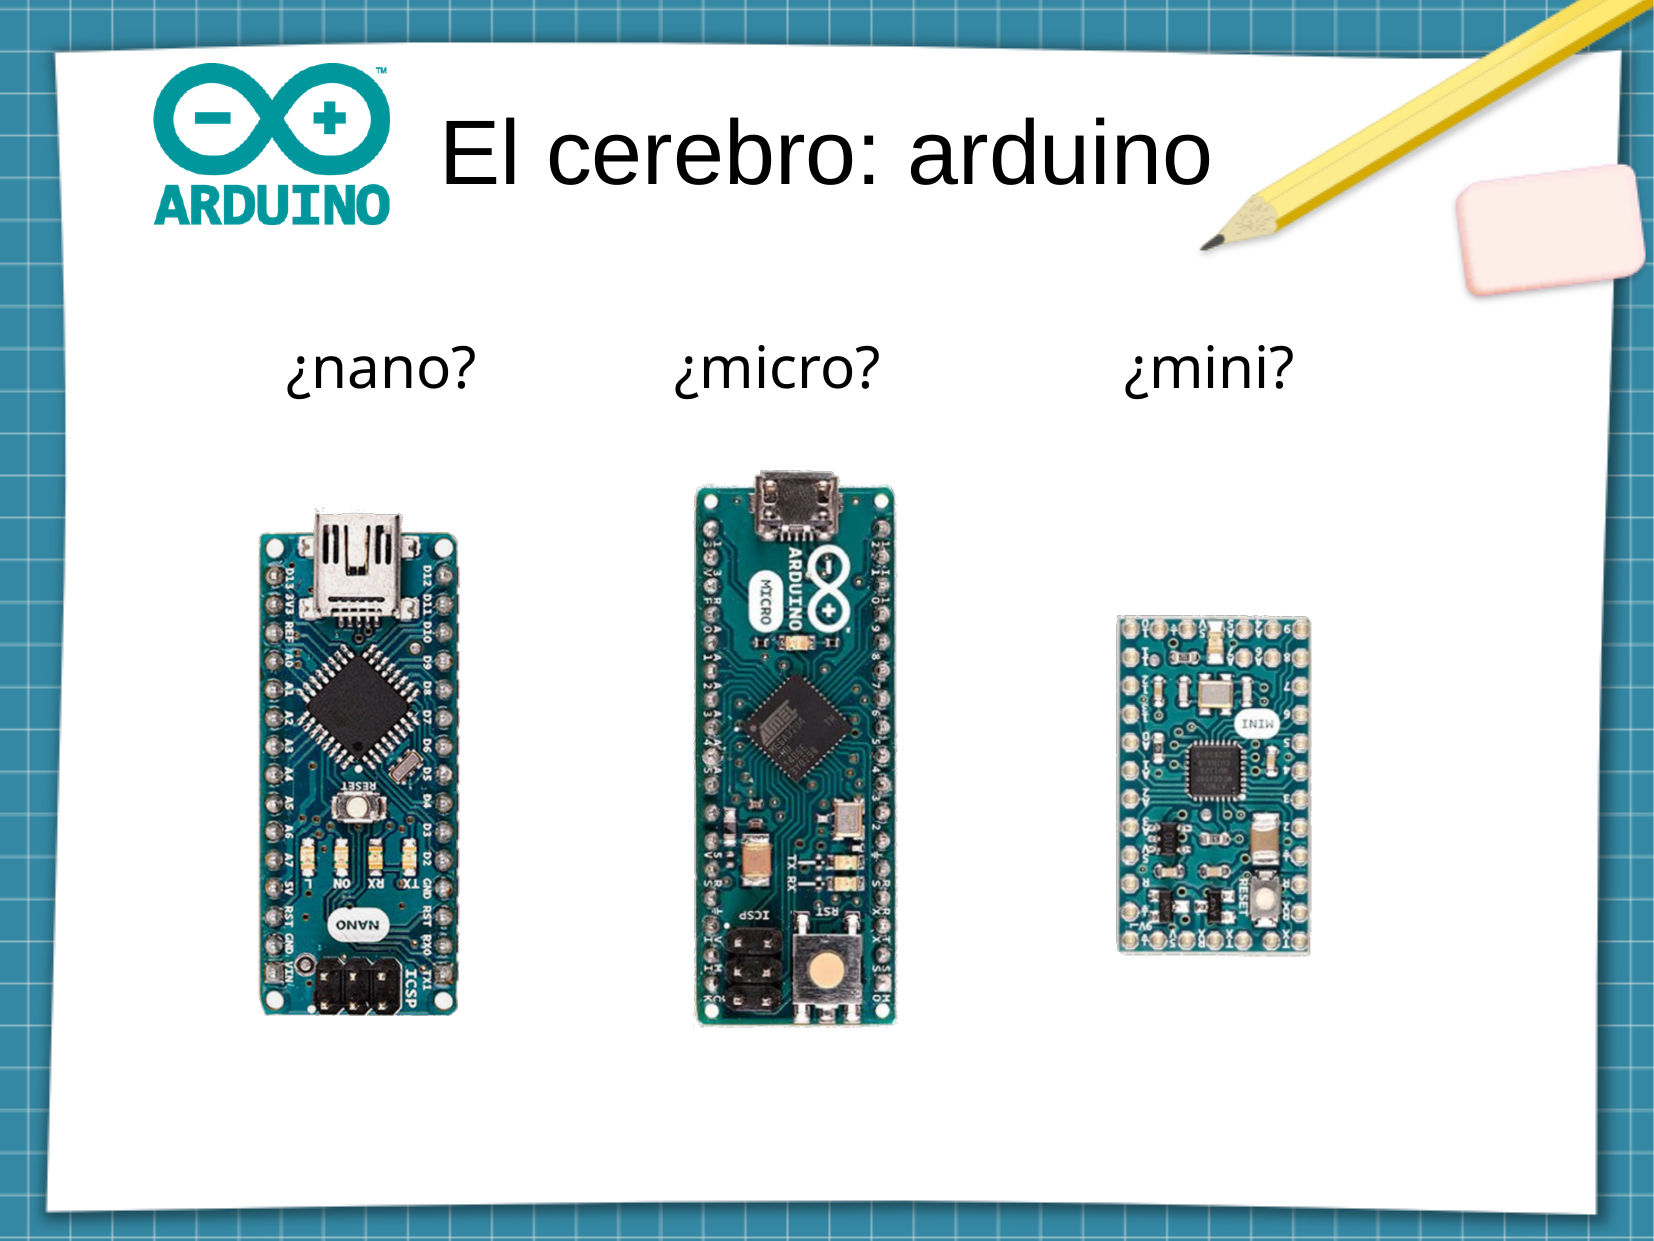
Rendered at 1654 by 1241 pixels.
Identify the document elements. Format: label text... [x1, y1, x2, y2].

title El cerebro: arduino [82, 49, 1571, 257]
text_box ¿nano? ¿micro? ¿mini? [271, 318, 1477, 449]
picture [0, 0, 1654, 1241]
